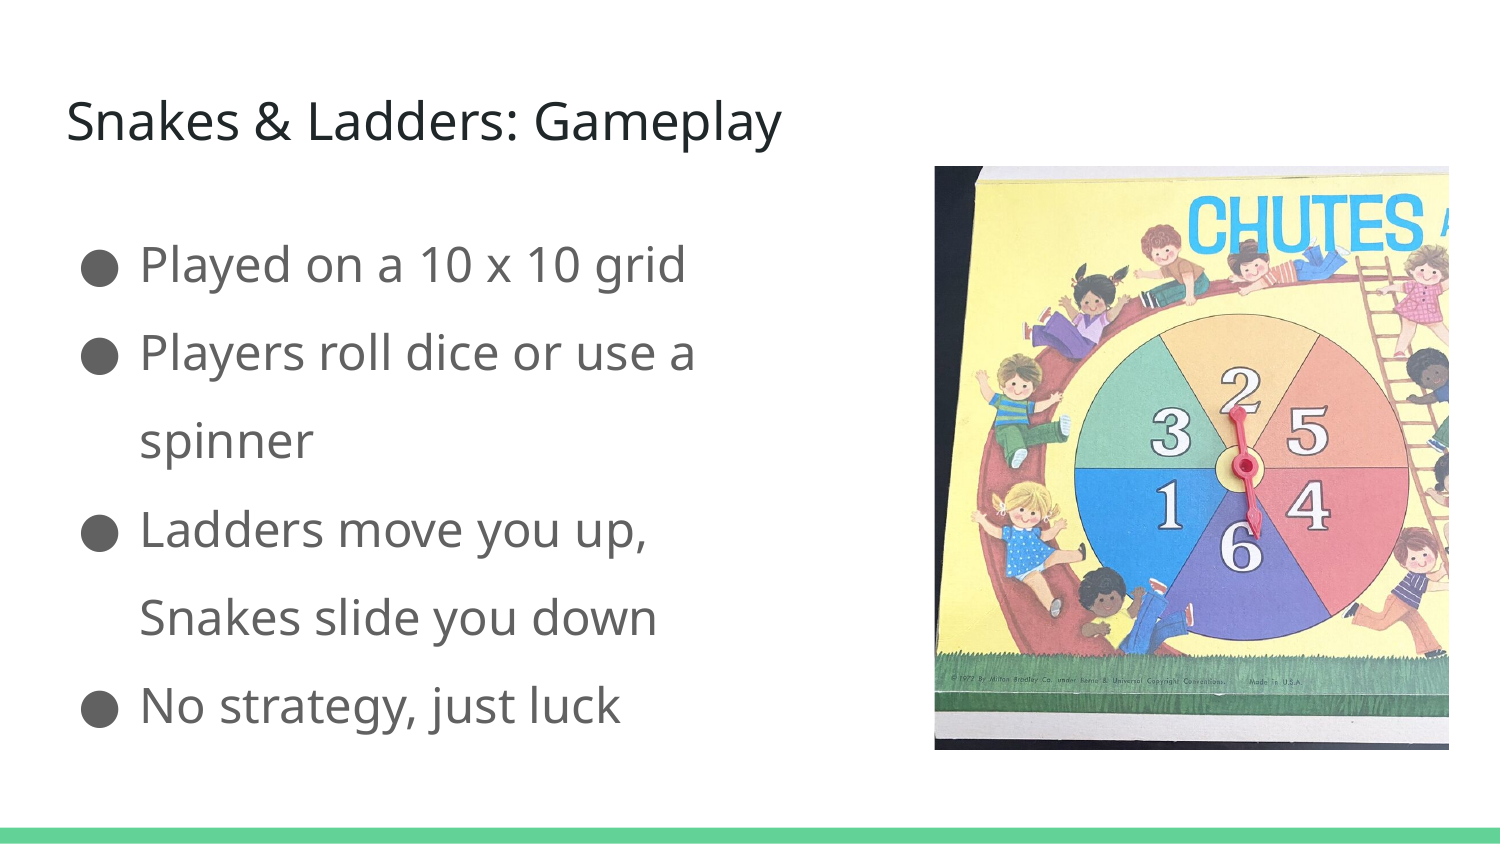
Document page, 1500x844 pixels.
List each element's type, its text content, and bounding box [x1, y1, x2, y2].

list Played on a 10 x 10 grid Players roll dice or use a spinner Ladders move you up, Snakes slide you down No strategy, just luck [51, 189, 750, 750]
picture [934, 166, 1449, 750]
title Snakes & Ladders: Gameplay [51, 72, 1449, 167]
